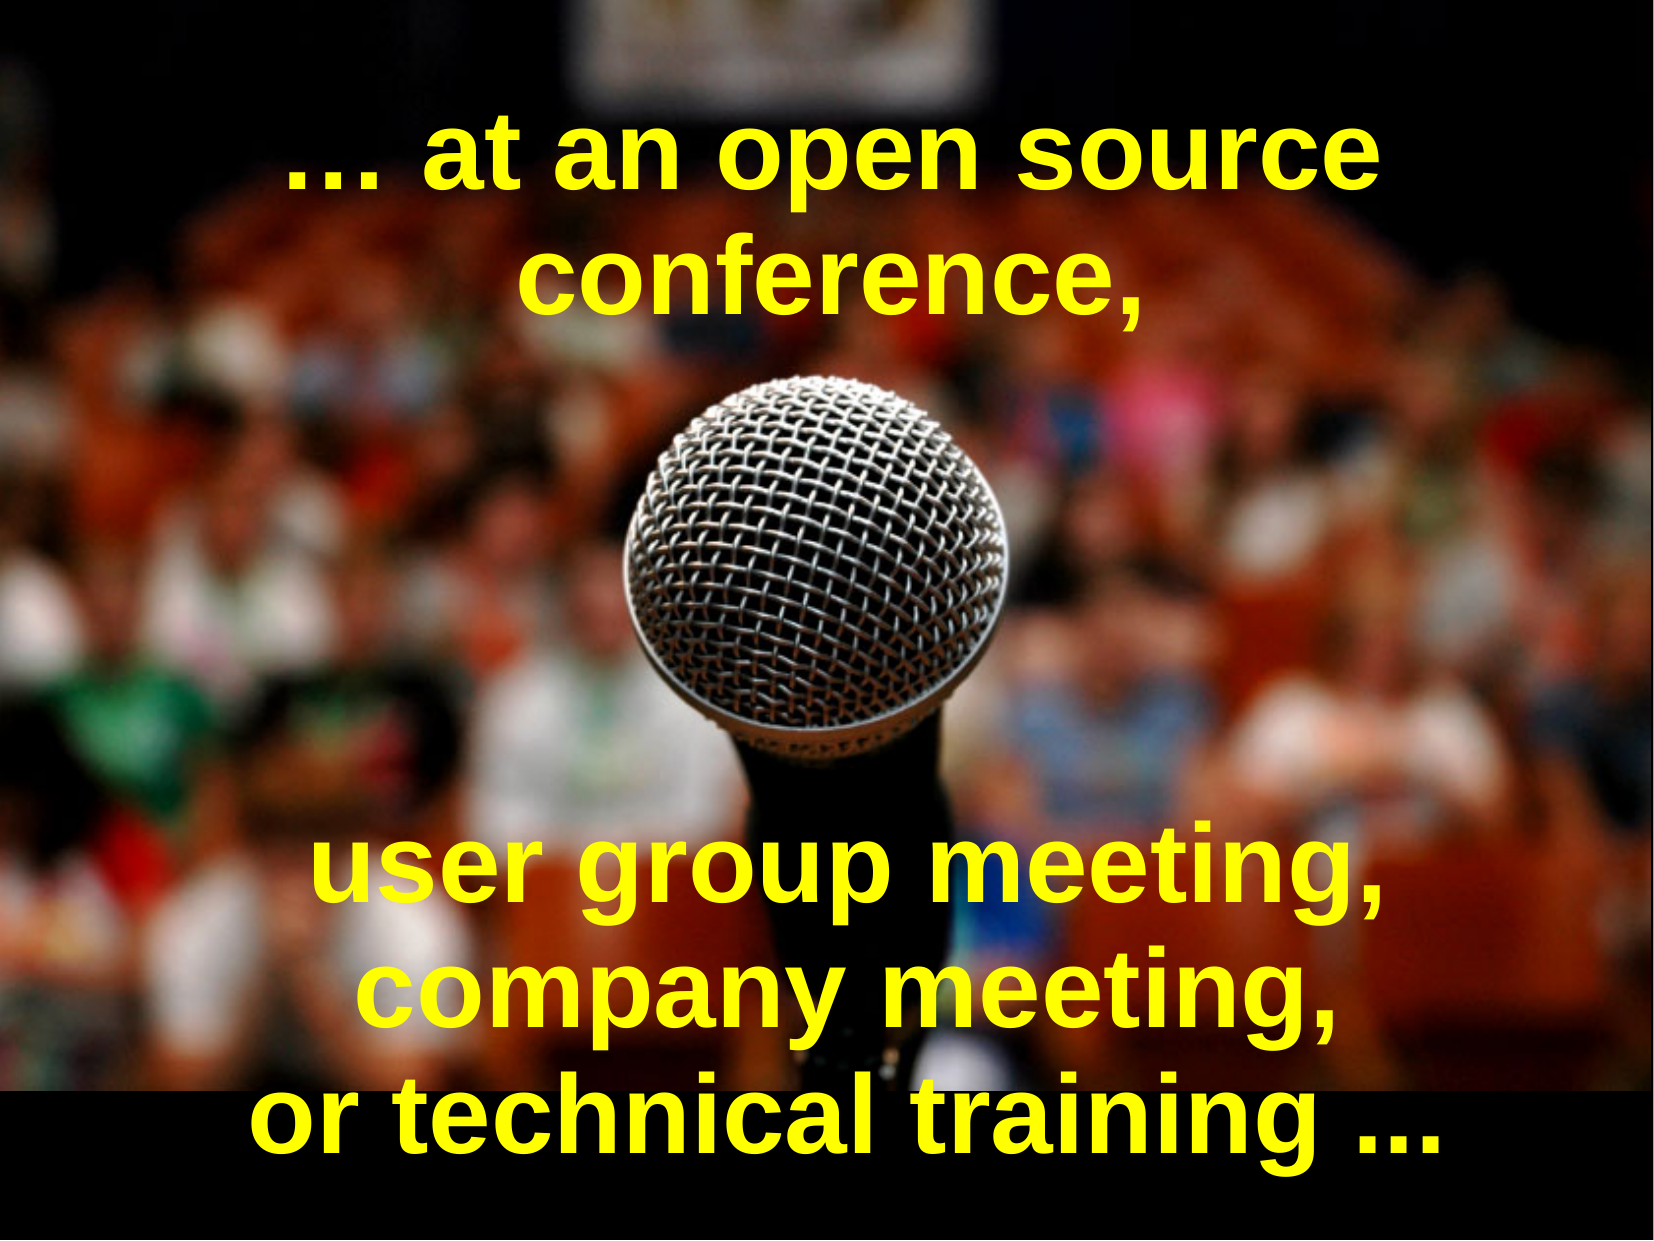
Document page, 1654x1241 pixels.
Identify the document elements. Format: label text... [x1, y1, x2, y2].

title … at an open source conference, [86, 87, 1576, 464]
picture [0, 0, 1651, 1091]
text_box user group meeting, company meeting, or technical training ... [7, 800, 1654, 1178]
